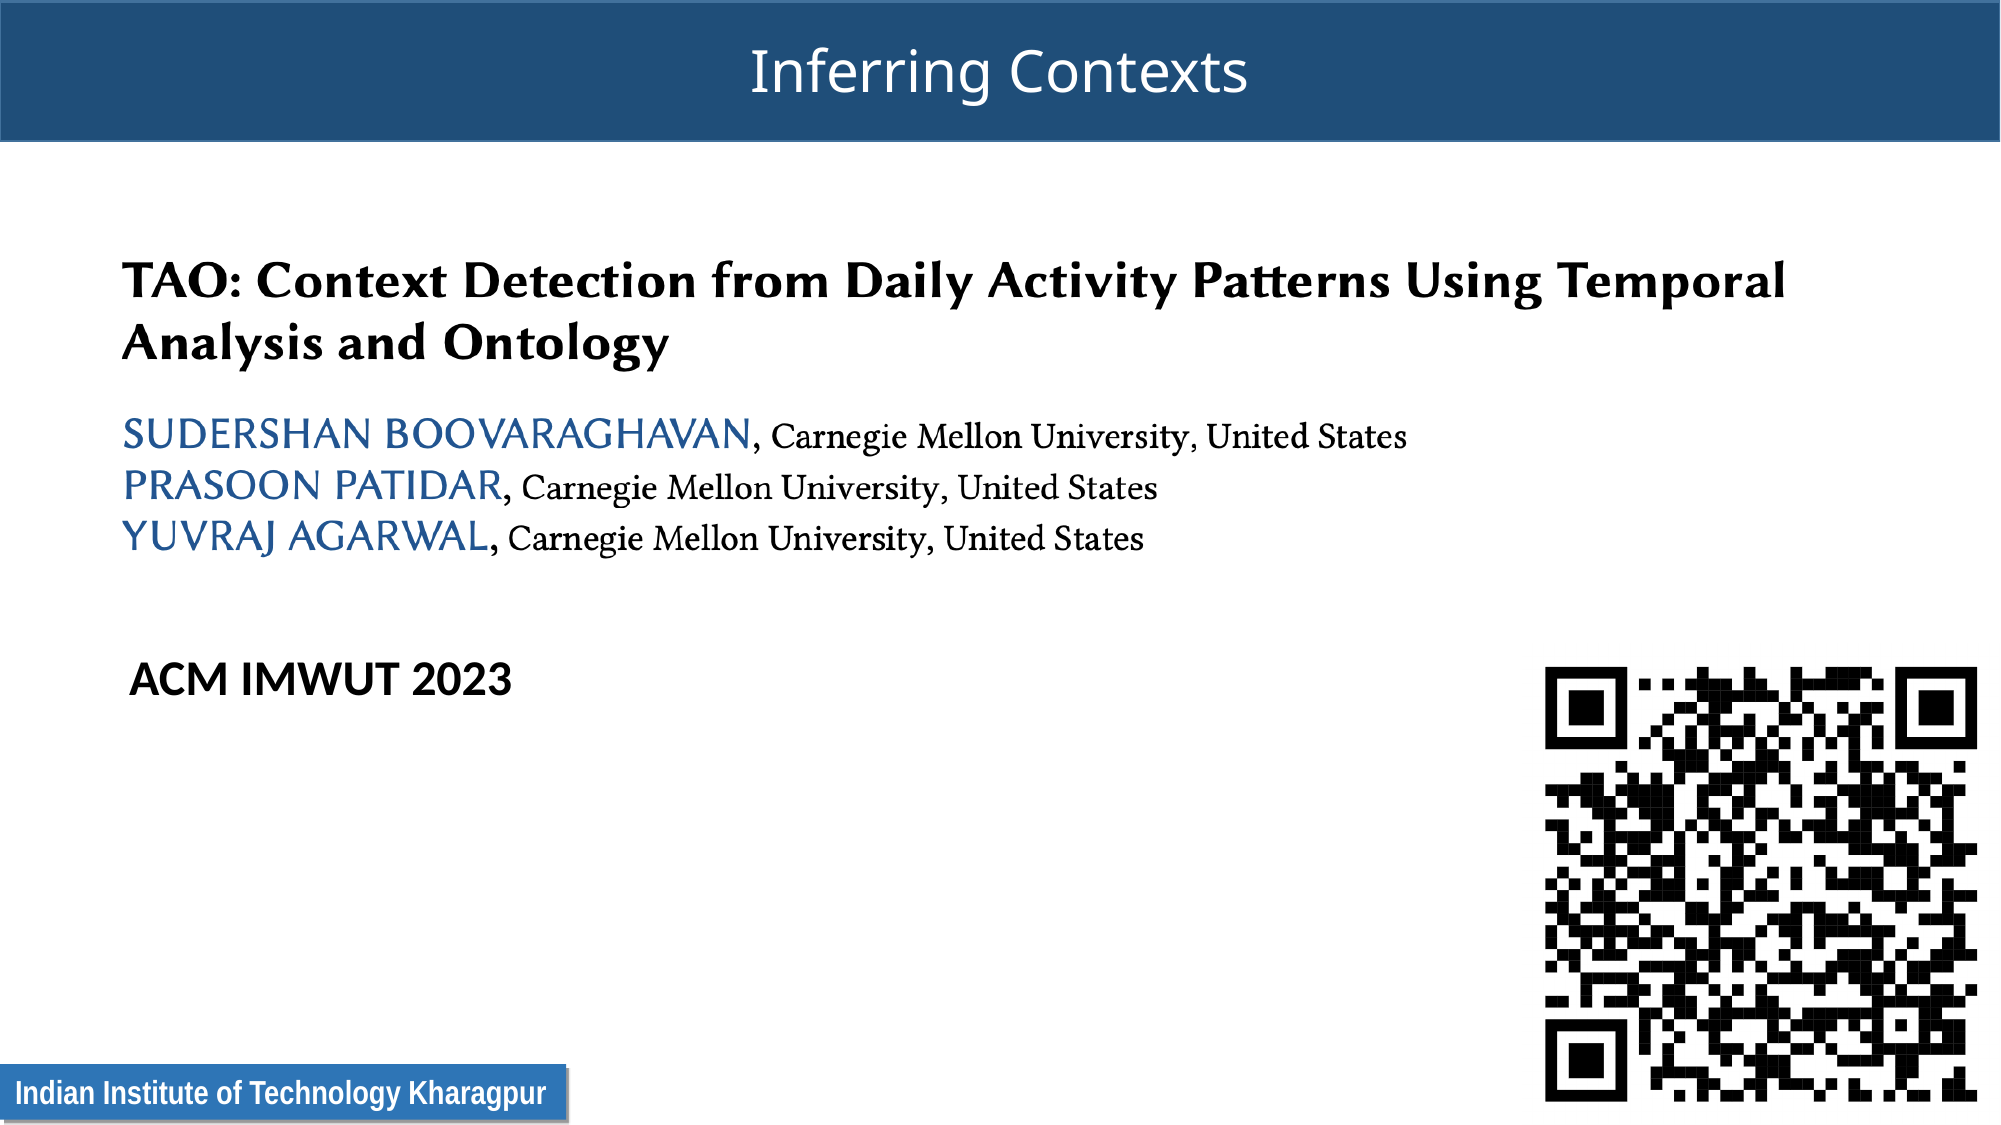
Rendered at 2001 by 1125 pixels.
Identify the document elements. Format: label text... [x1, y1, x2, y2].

picture [71, 203, 1816, 579]
text_box ACM IMWUT 2023 [114, 638, 565, 715]
picture [1522, 643, 2000, 1125]
title Inferring Contexts [0, 1, 2000, 141]
